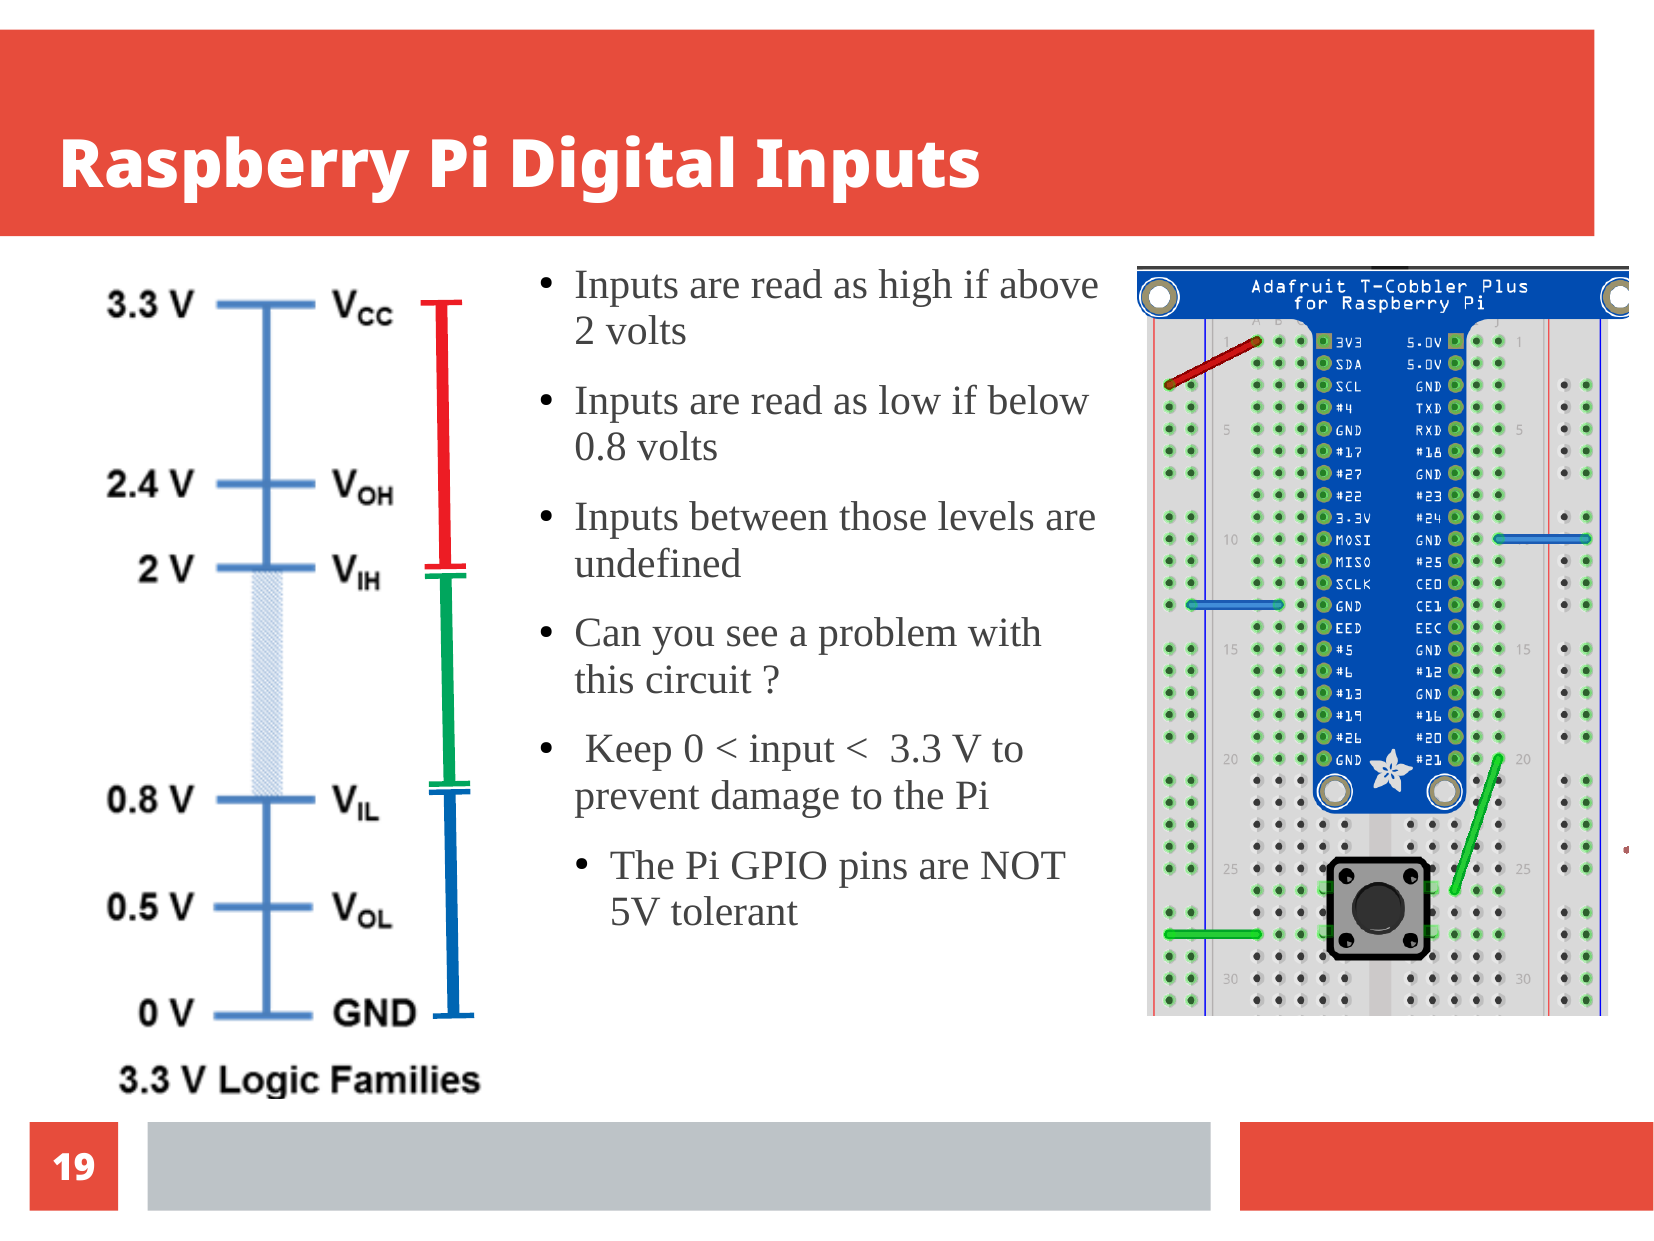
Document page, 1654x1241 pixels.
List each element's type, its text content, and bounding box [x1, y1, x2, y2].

text_box Inputs are read as high if above 2 volts Inputs are read as low if below 0.8 volts Inputs between those levels are undefined Can you see a problem with this circuit ? Keep 0 < input < 3.3 V to prevent damage to the Pi The Pi GPIO pins are NOT 5V tolerant [524, 253, 1120, 1058]
picture [1137, 266, 1629, 1016]
picture [36, 271, 506, 1099]
title Raspberry Pi Digital Inputs [59, 59, 1595, 207]
